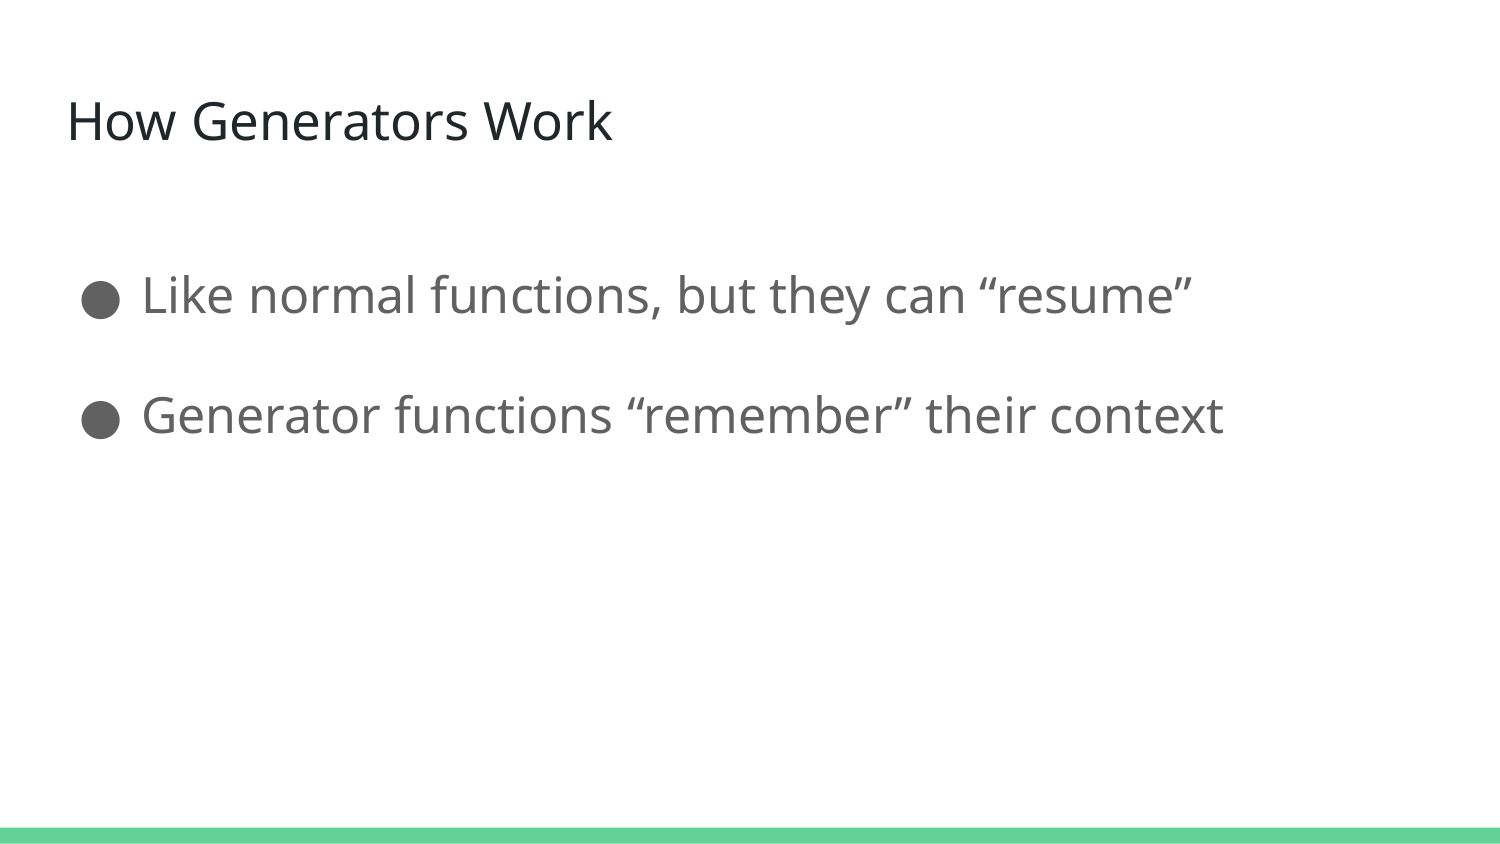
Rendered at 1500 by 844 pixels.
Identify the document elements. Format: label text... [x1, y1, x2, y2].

title How Generators Work [51, 72, 1449, 167]
list Like normal functions, but they can “resume” Generator functions “remember” their context [51, 189, 1449, 750]
